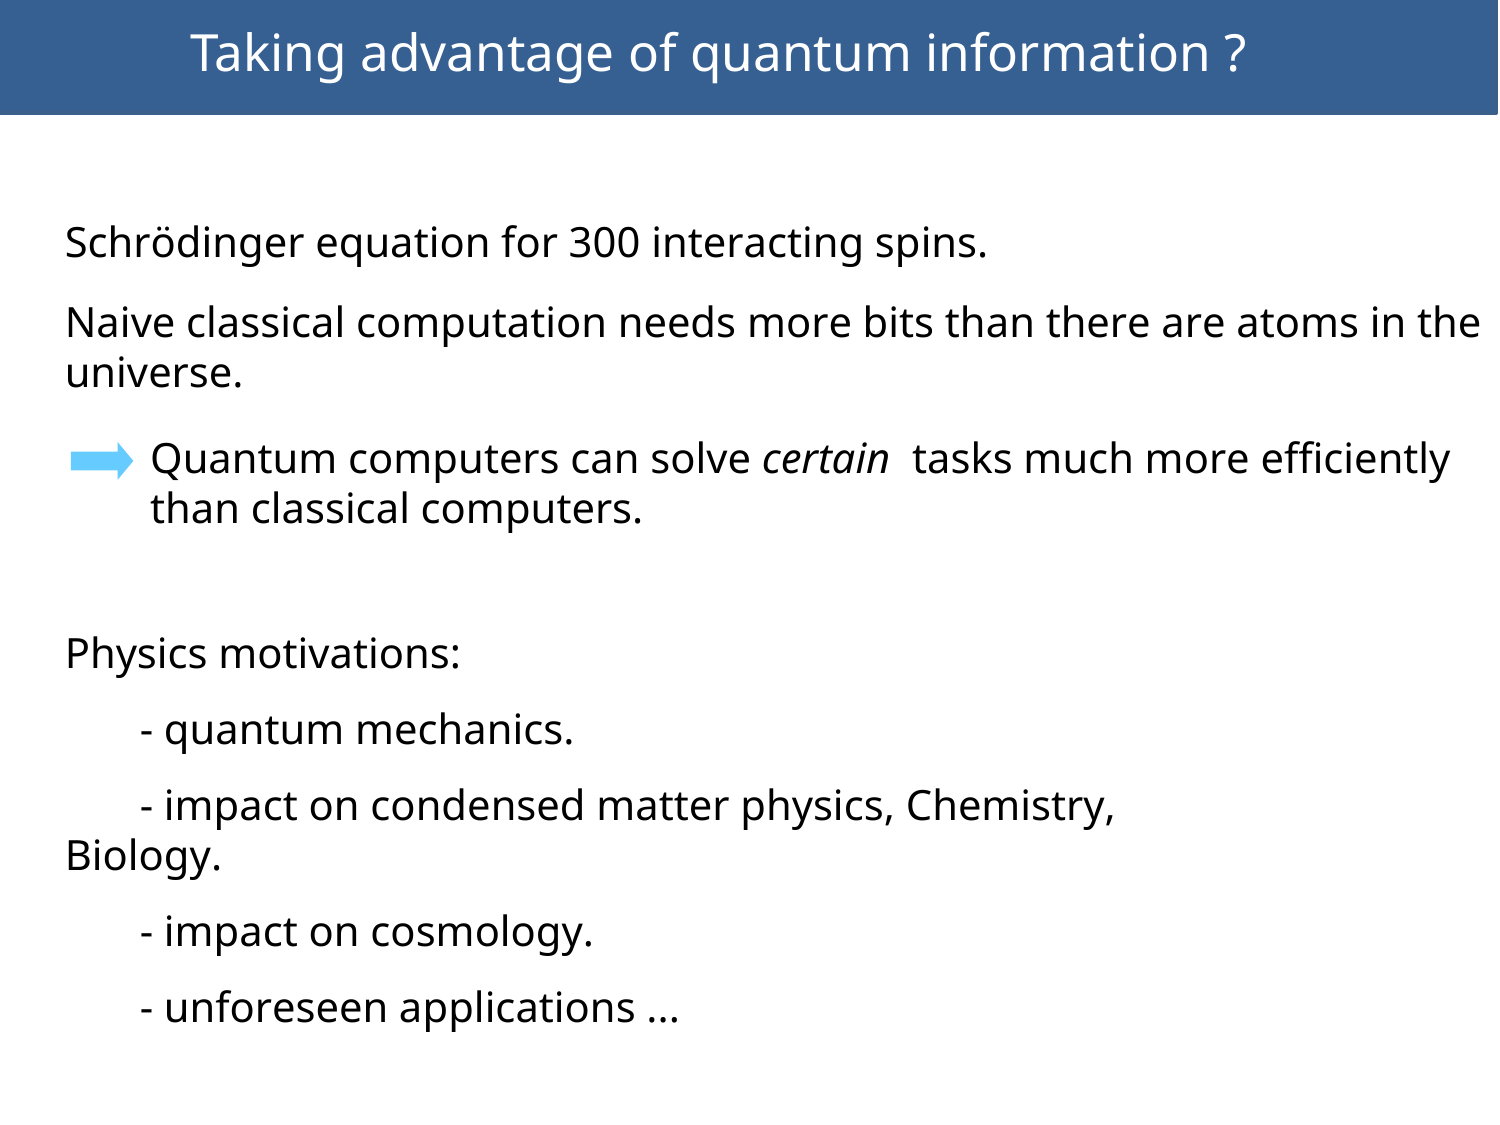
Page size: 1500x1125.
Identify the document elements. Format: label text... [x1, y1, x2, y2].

text_box Schrödinger equation for 300 interacting spins. Naive classical computation needs more bits than there are atoms in the universe. [50, 208, 1500, 404]
text_box [70, 442, 134, 480]
text_box Quantum computers can solve certain tasks much more efficiently than classical computers. [135, 423, 1496, 540]
list Taking advantage of quantum information ? [156, 18, 1282, 104]
text_box Physics motivations: - quantum mechanics. - impact on condensed matter physics, Chemistry, Biology. - impact on cosmology. - unforeseen applications ... [50, 619, 1244, 1039]
